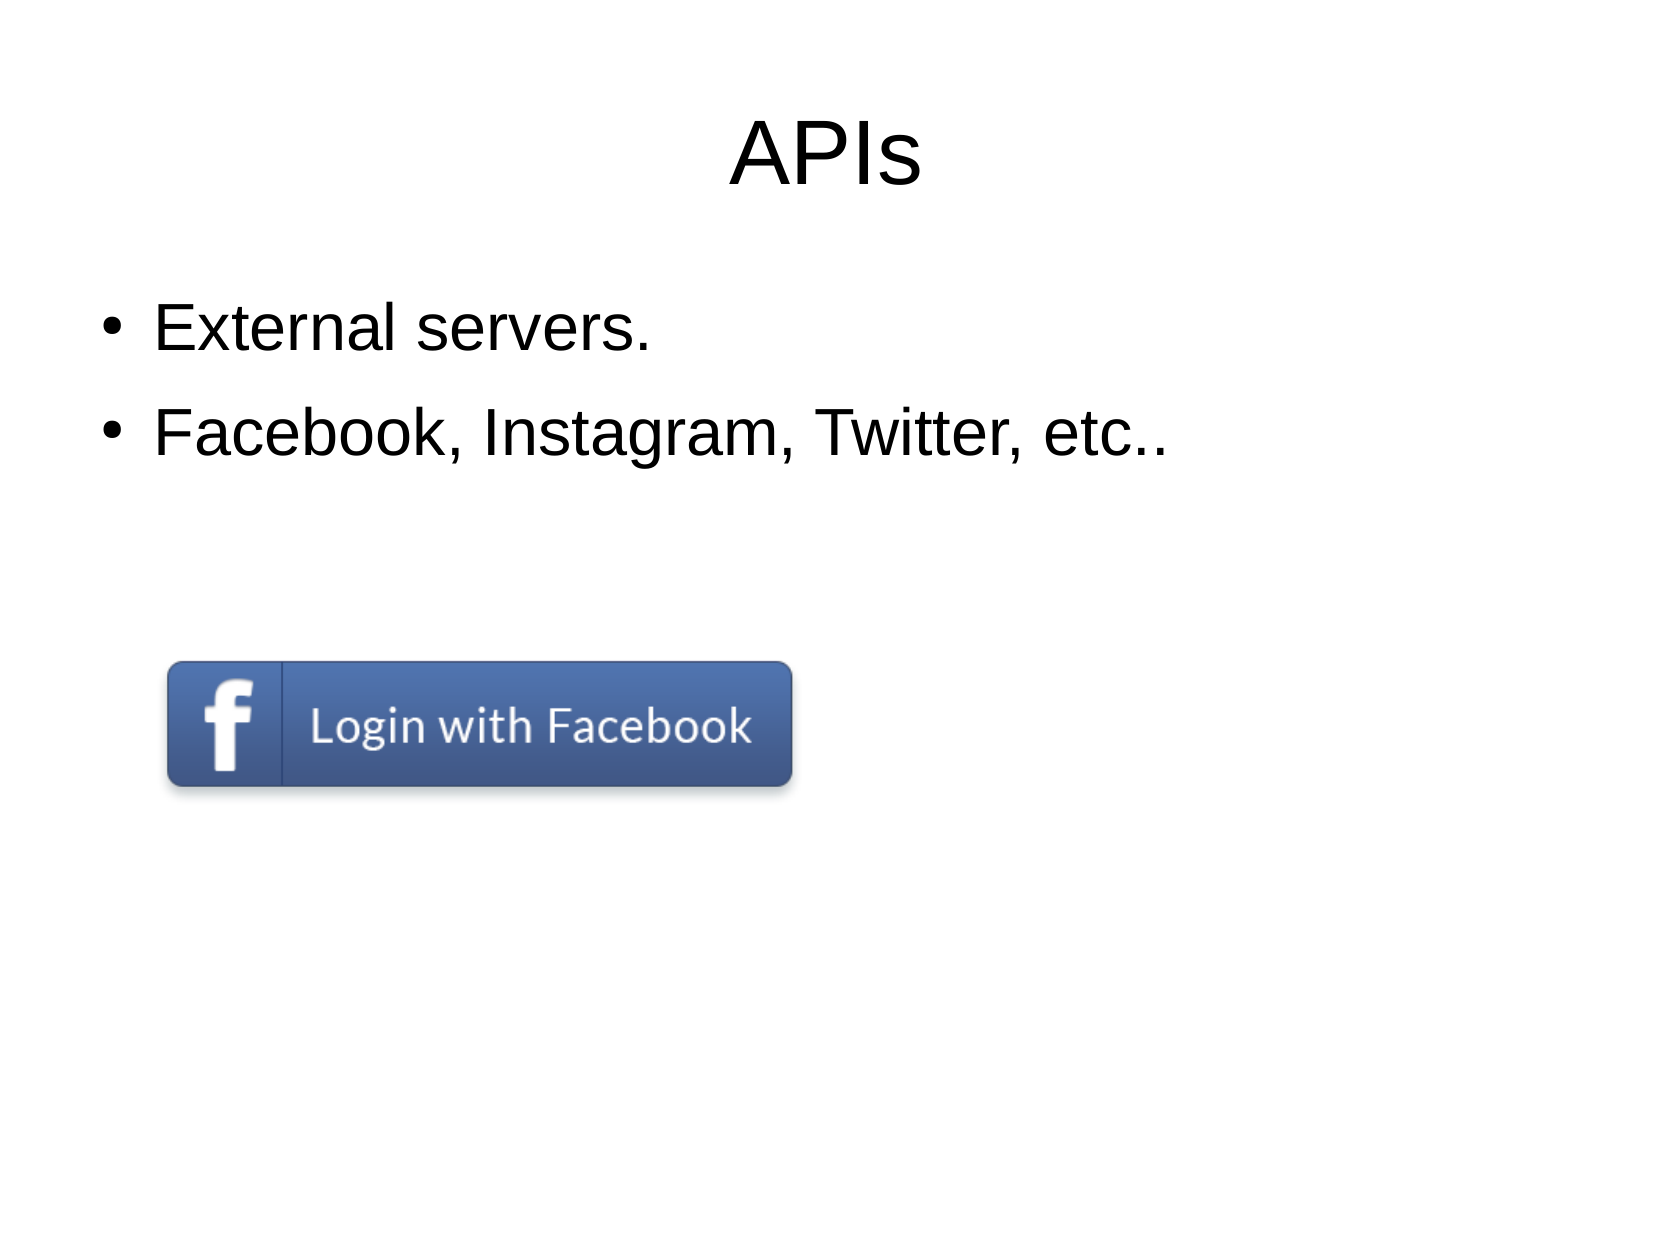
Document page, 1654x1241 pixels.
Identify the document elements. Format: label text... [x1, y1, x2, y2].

list External servers. Facebook, Instagram, Twitter, etc.. [82, 290, 1571, 1010]
picture [105, 539, 855, 900]
title APIs [82, 49, 1571, 257]
